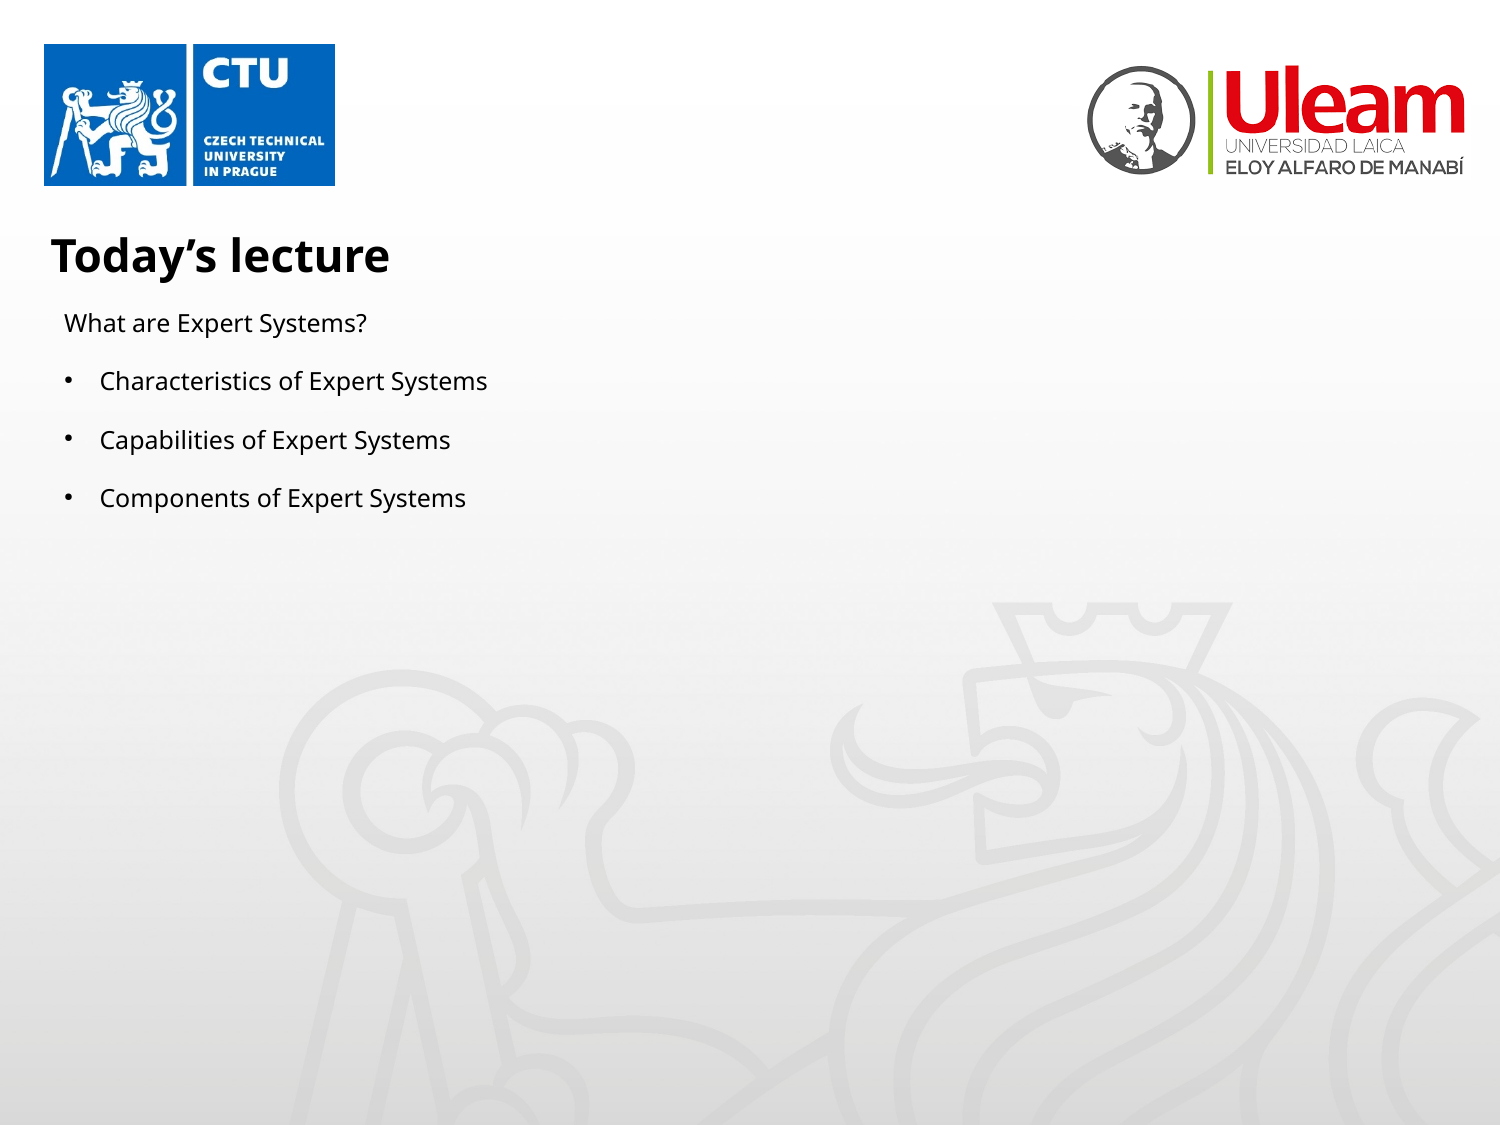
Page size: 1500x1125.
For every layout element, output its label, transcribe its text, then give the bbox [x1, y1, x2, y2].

text_box What are Expert Systems? Characteristics of Expert Systems Capabilities of Expert Systems Components of Expert Systems [49, 299, 676, 1006]
picture [0, 0, 1500, 1125]
title Today’s lecture [35, 224, 946, 343]
